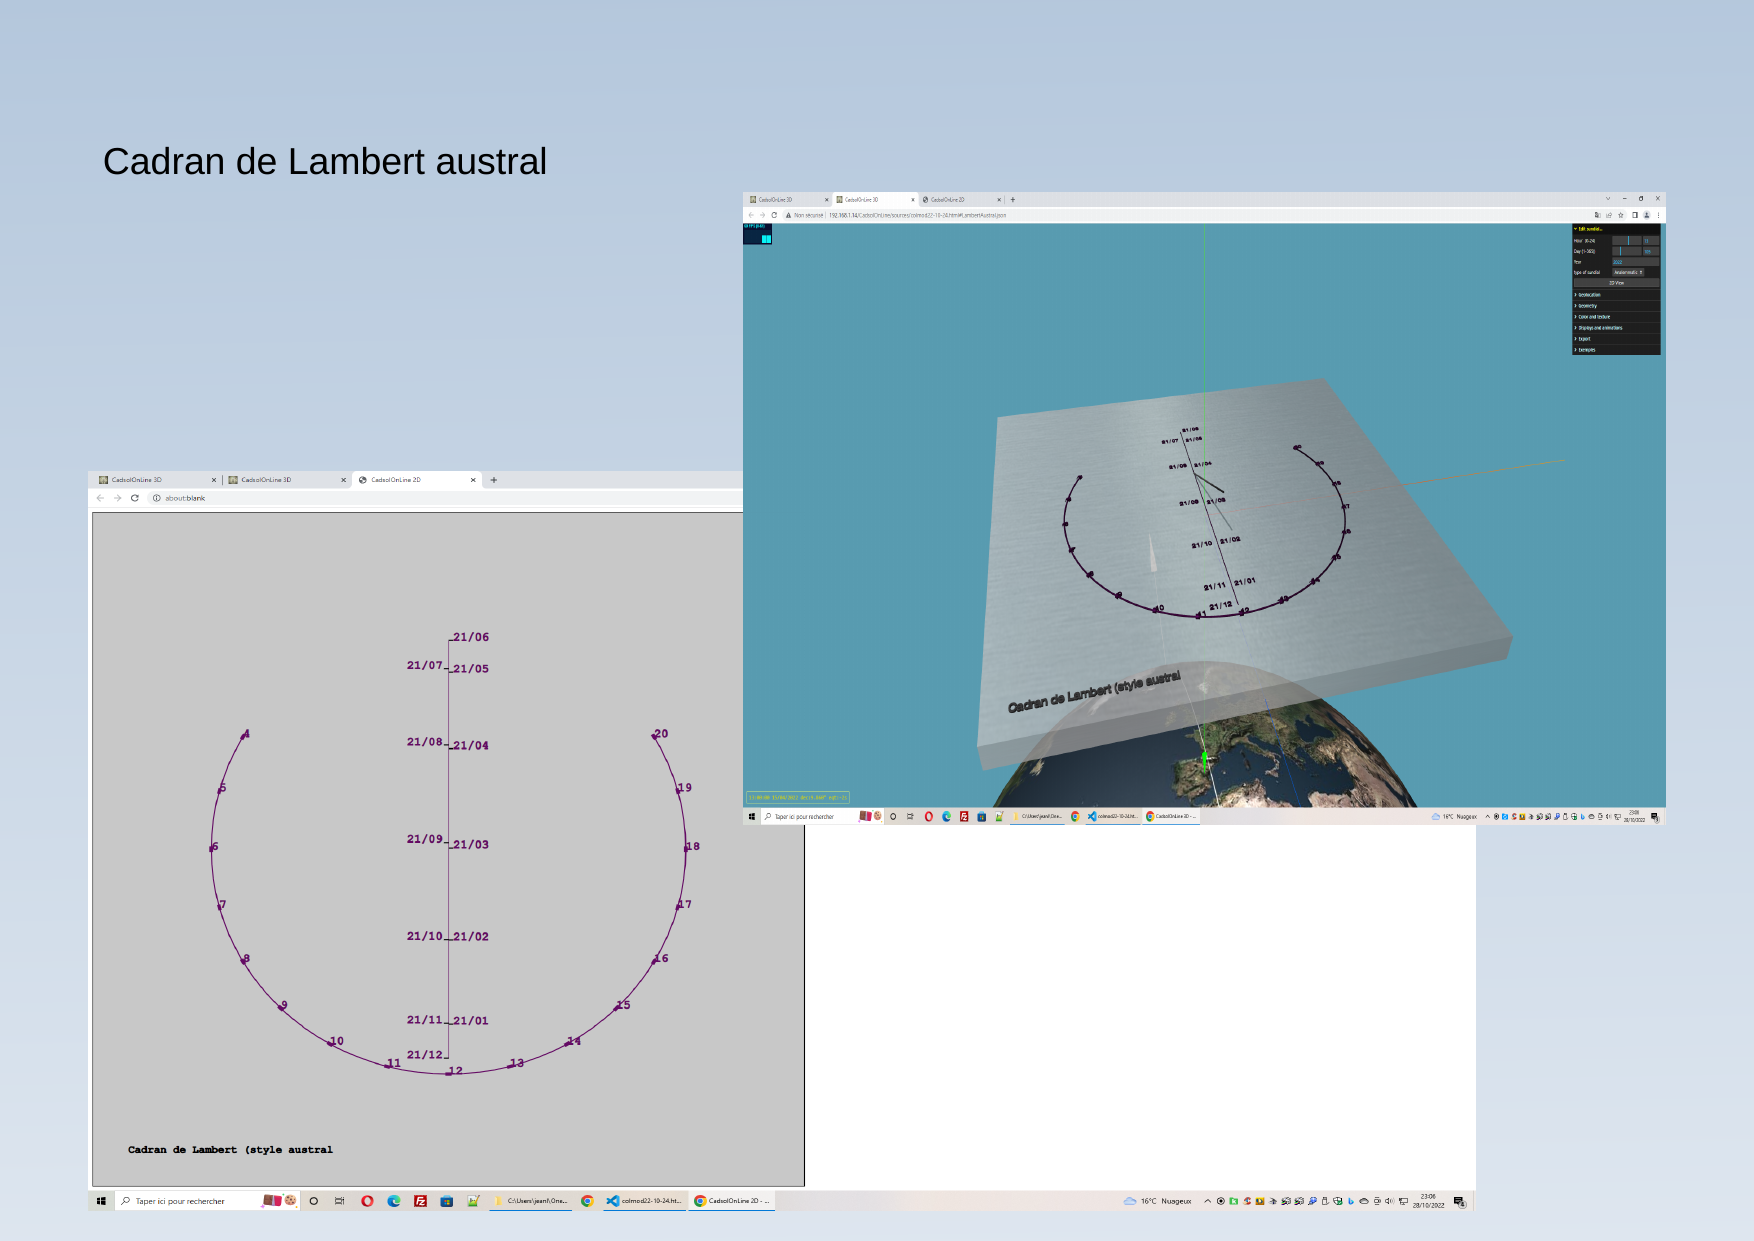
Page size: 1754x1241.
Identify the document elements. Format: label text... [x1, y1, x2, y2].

picture [88, 192, 1666, 1211]
text_box Cadran de Lambert austral [88, 130, 643, 250]
